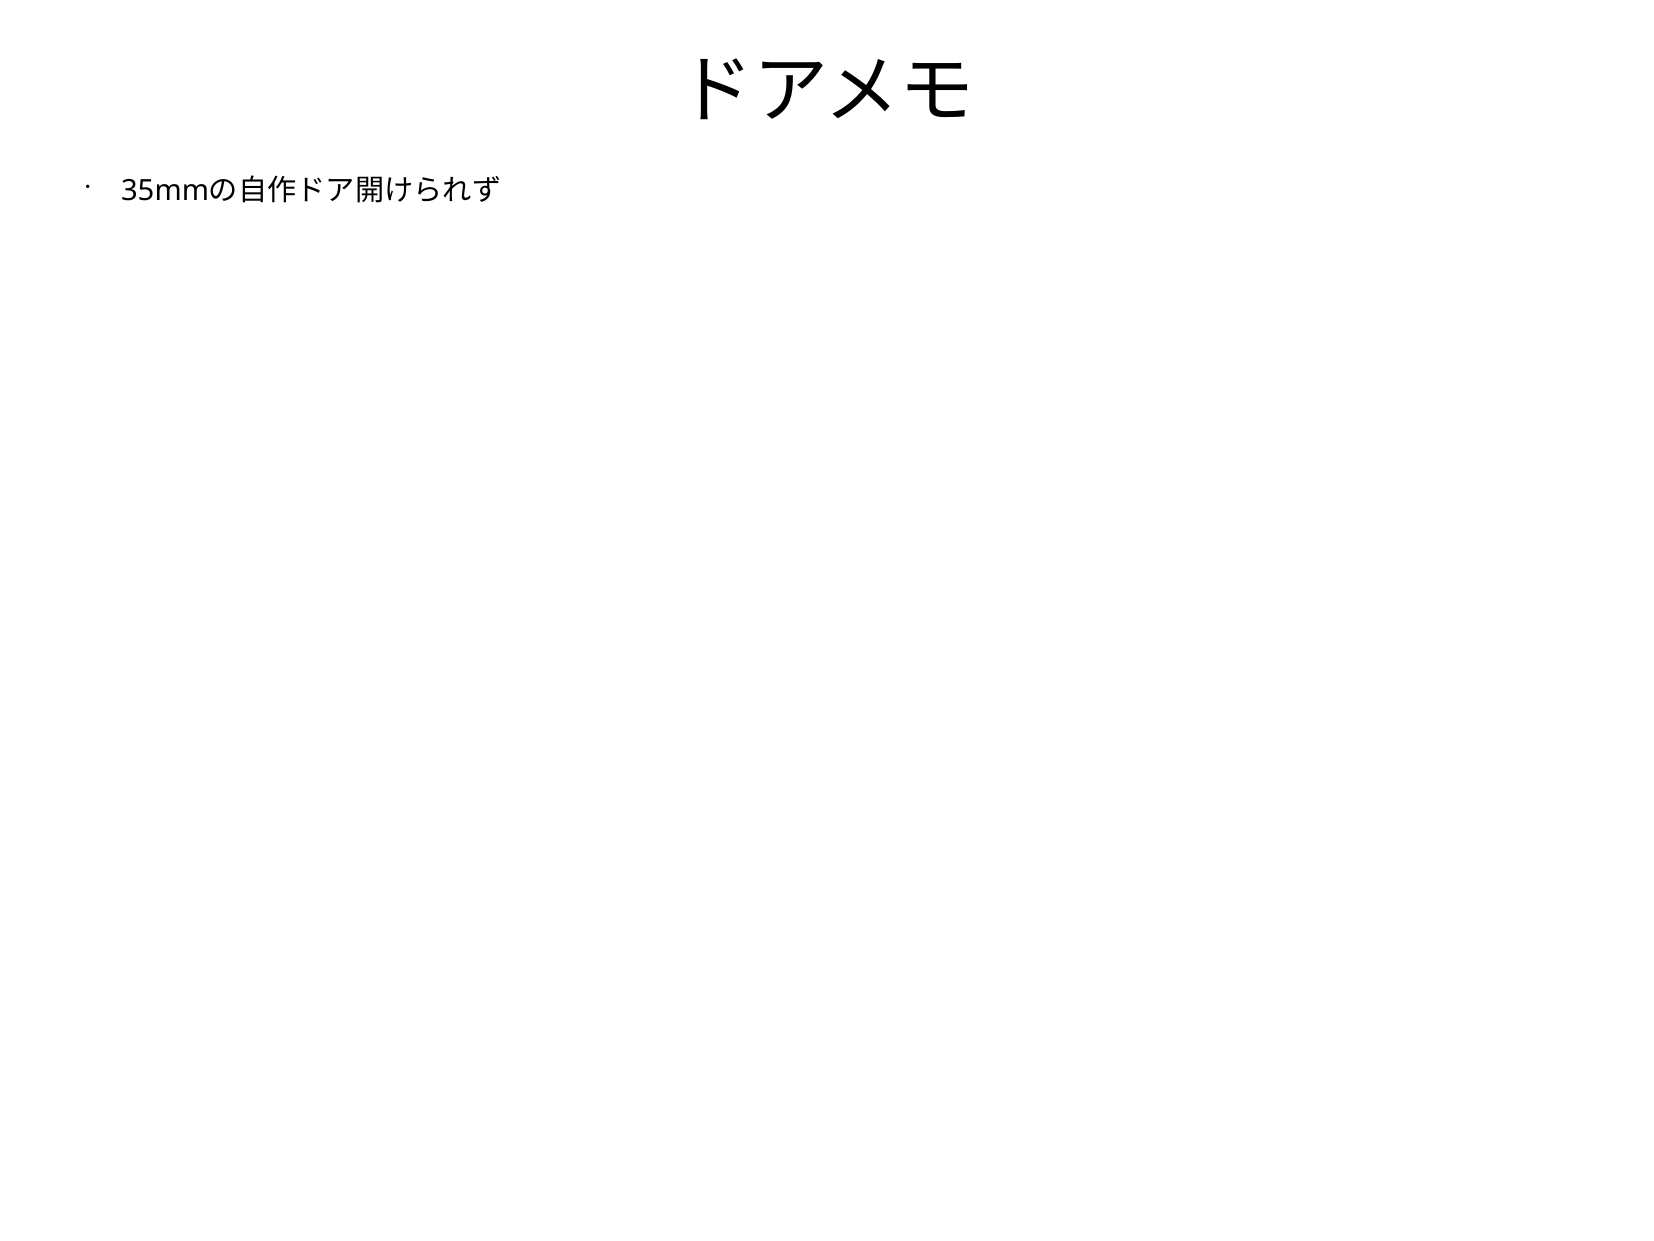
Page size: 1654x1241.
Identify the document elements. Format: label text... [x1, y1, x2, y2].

title ドアメモ [82, 43, 1571, 125]
text_box 35mmの自作ドア開けられず [70, 159, 1560, 206]
